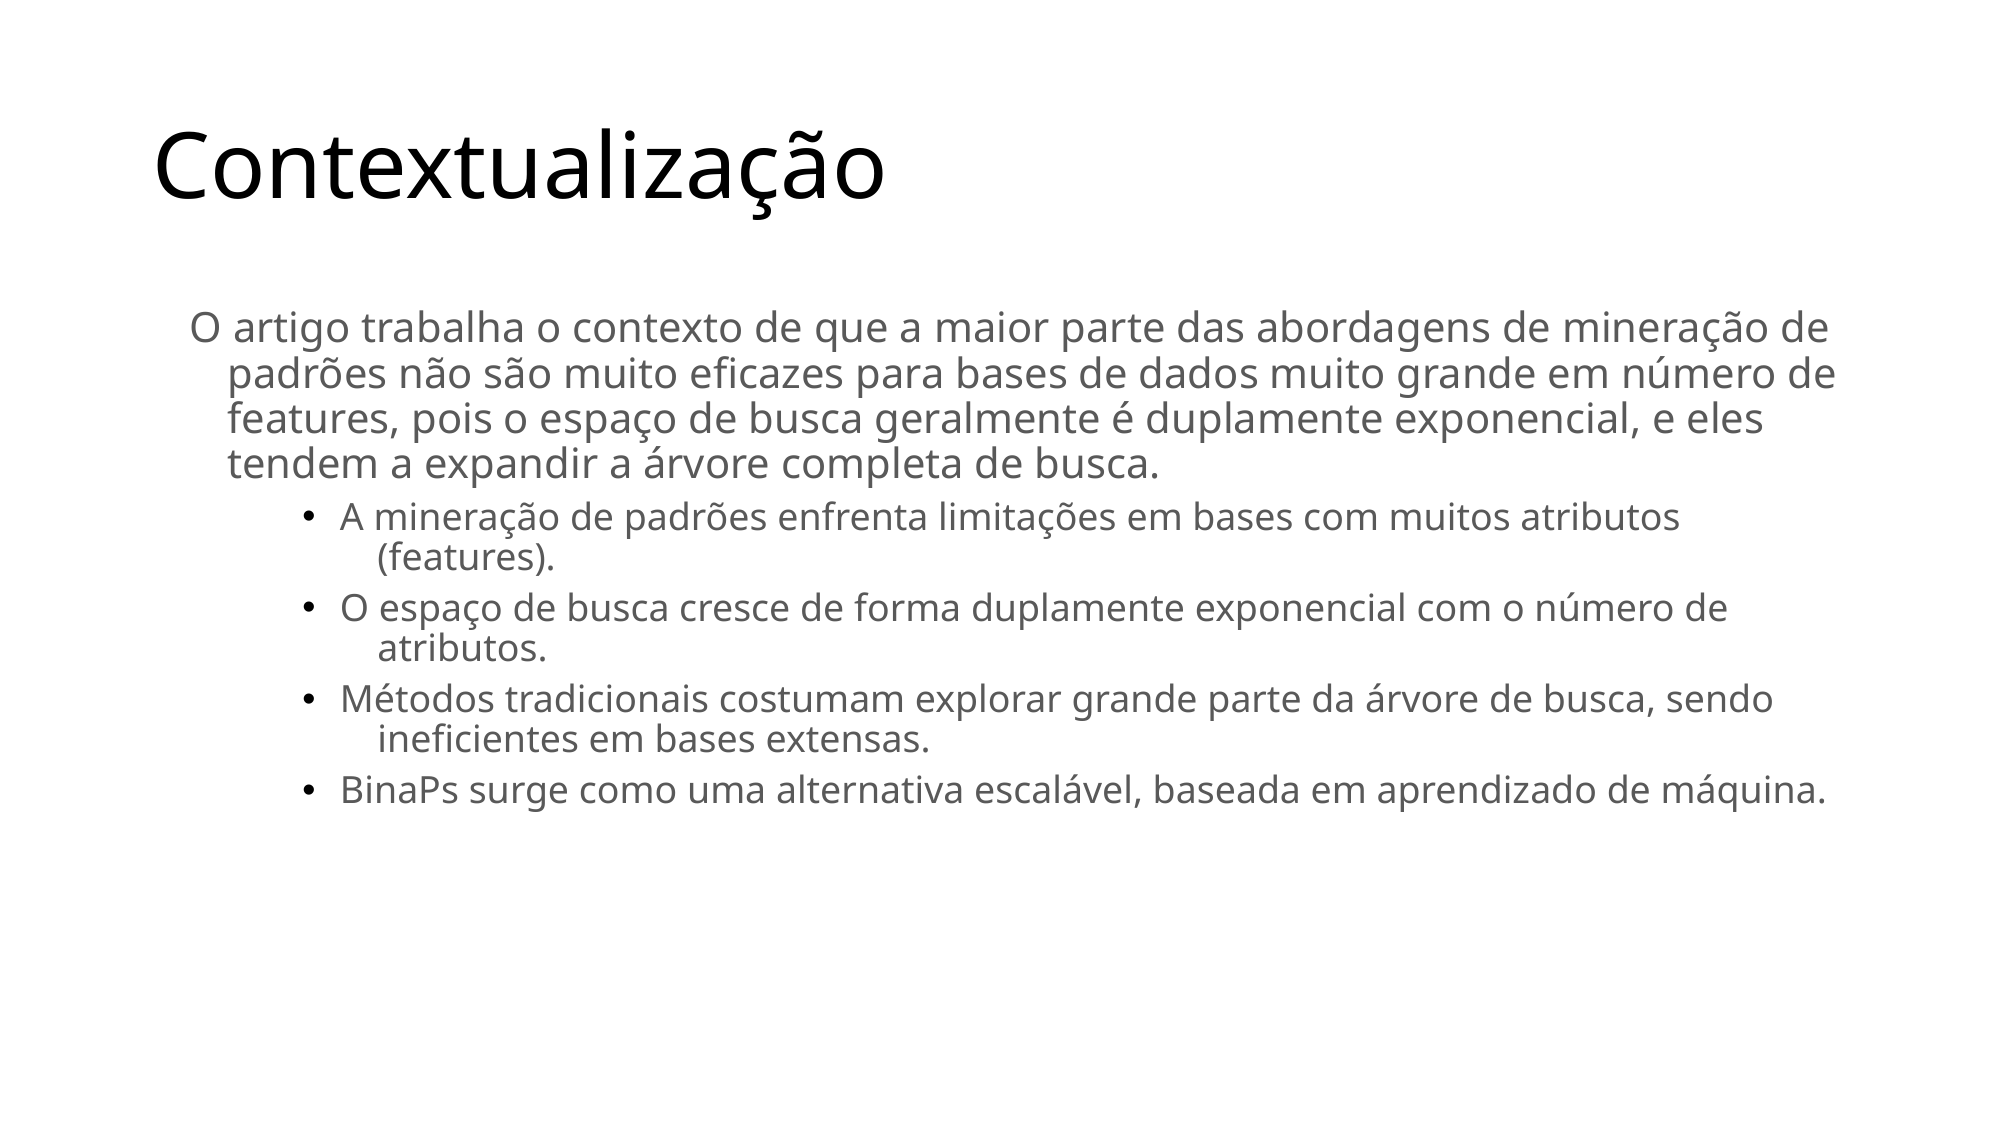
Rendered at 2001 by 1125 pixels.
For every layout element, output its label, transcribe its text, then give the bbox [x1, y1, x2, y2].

title Contextualização [137, 59, 1863, 278]
list O artigo trabalha o contexto de que a maior parte das abordagens de mineração de padrões não são muito eficazes para bases de dados muito grande em número de features, pois o espaço de busca geralmente é duplamente exponencial, e eles tendem a expandir a árvore completa de busca. A mineração de padrões enfrenta limitações em bases com muitos atributos (features). O espaço de busca cresce de forma duplamente exponencial com o número de atributos. Métodos tradicionais costumam explorar grande parte da árvore de busca, sendo ineficientes em bases extensas. BinaPs surge como uma alternativa escalável, baseada em aprendizado de máquina. [137, 299, 1863, 1014]
